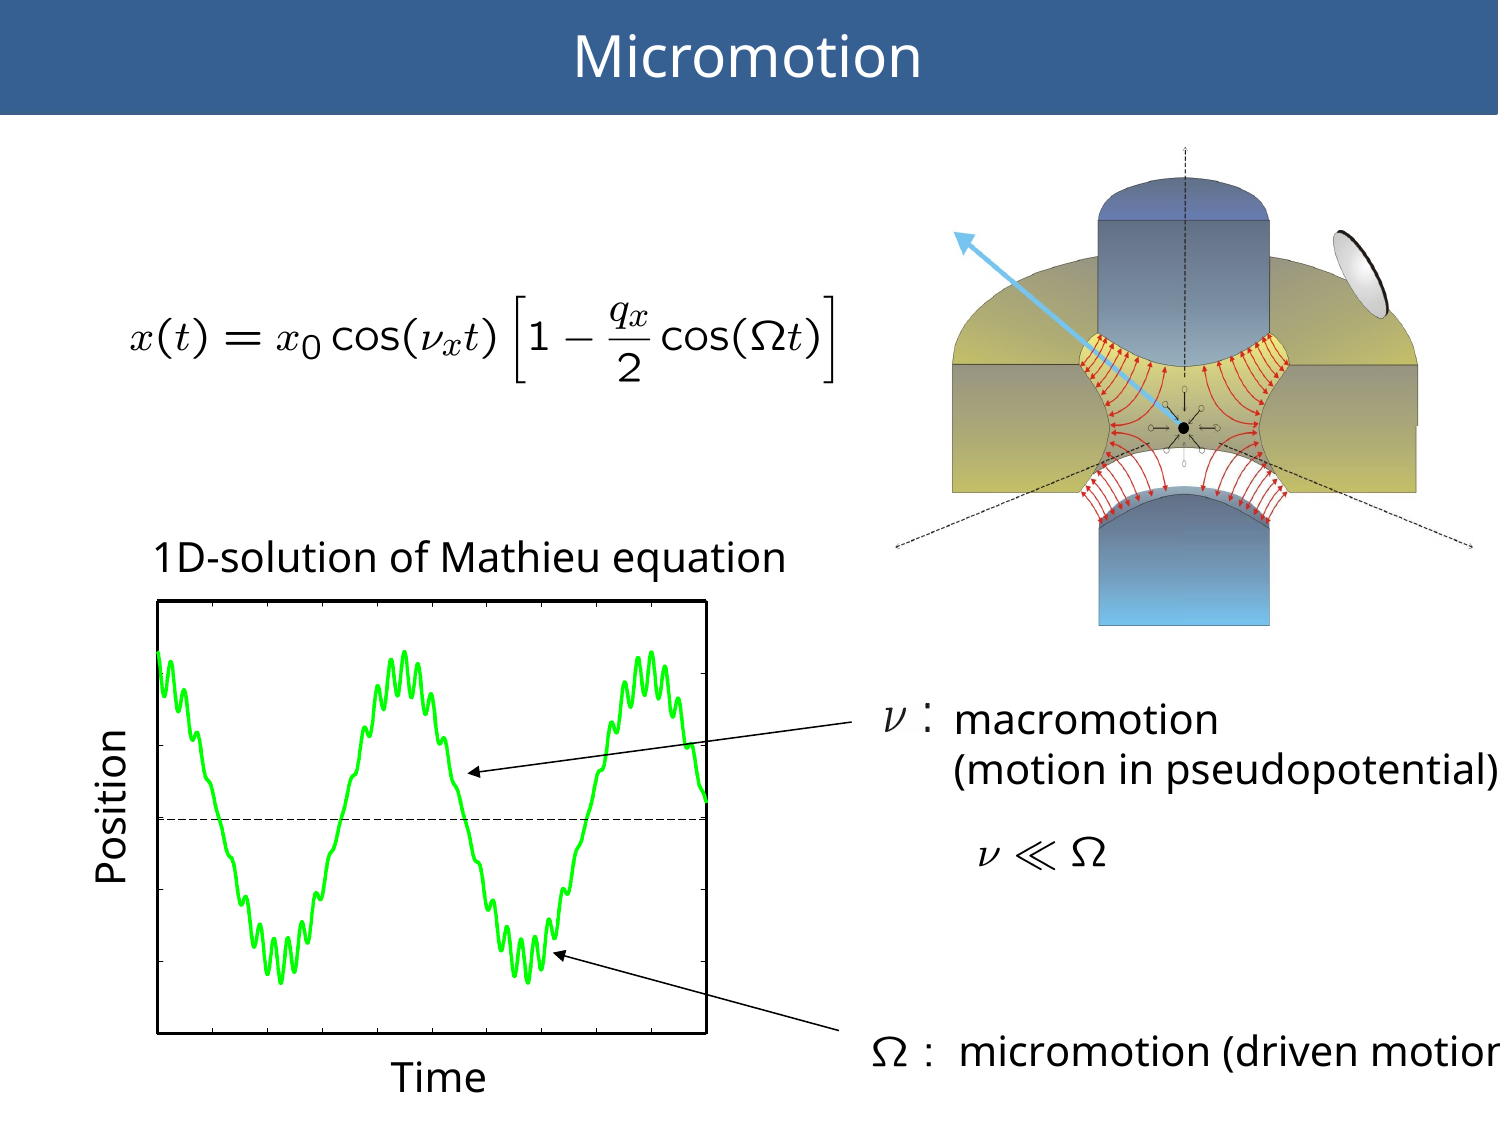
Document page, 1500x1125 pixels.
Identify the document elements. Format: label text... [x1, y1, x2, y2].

text_box [1178, 423, 1189, 434]
title Micromotion [0, 0, 1497, 122]
text_box 1D-solution of Mathieu equation [137, 522, 803, 589]
picture [977, 836, 1107, 872]
picture [883, 702, 930, 733]
text_box Position [76, 587, 142, 1042]
text_box Time [375, 1043, 495, 1108]
text_box micromotion (driven motion) [943, 1016, 1500, 1083]
picture [129, 294, 834, 385]
picture [871, 1035, 931, 1067]
text_box macromotion (motion in pseudopotential) [938, 684, 1500, 801]
chart [92, 589, 718, 1096]
picture [895, 146, 1473, 626]
